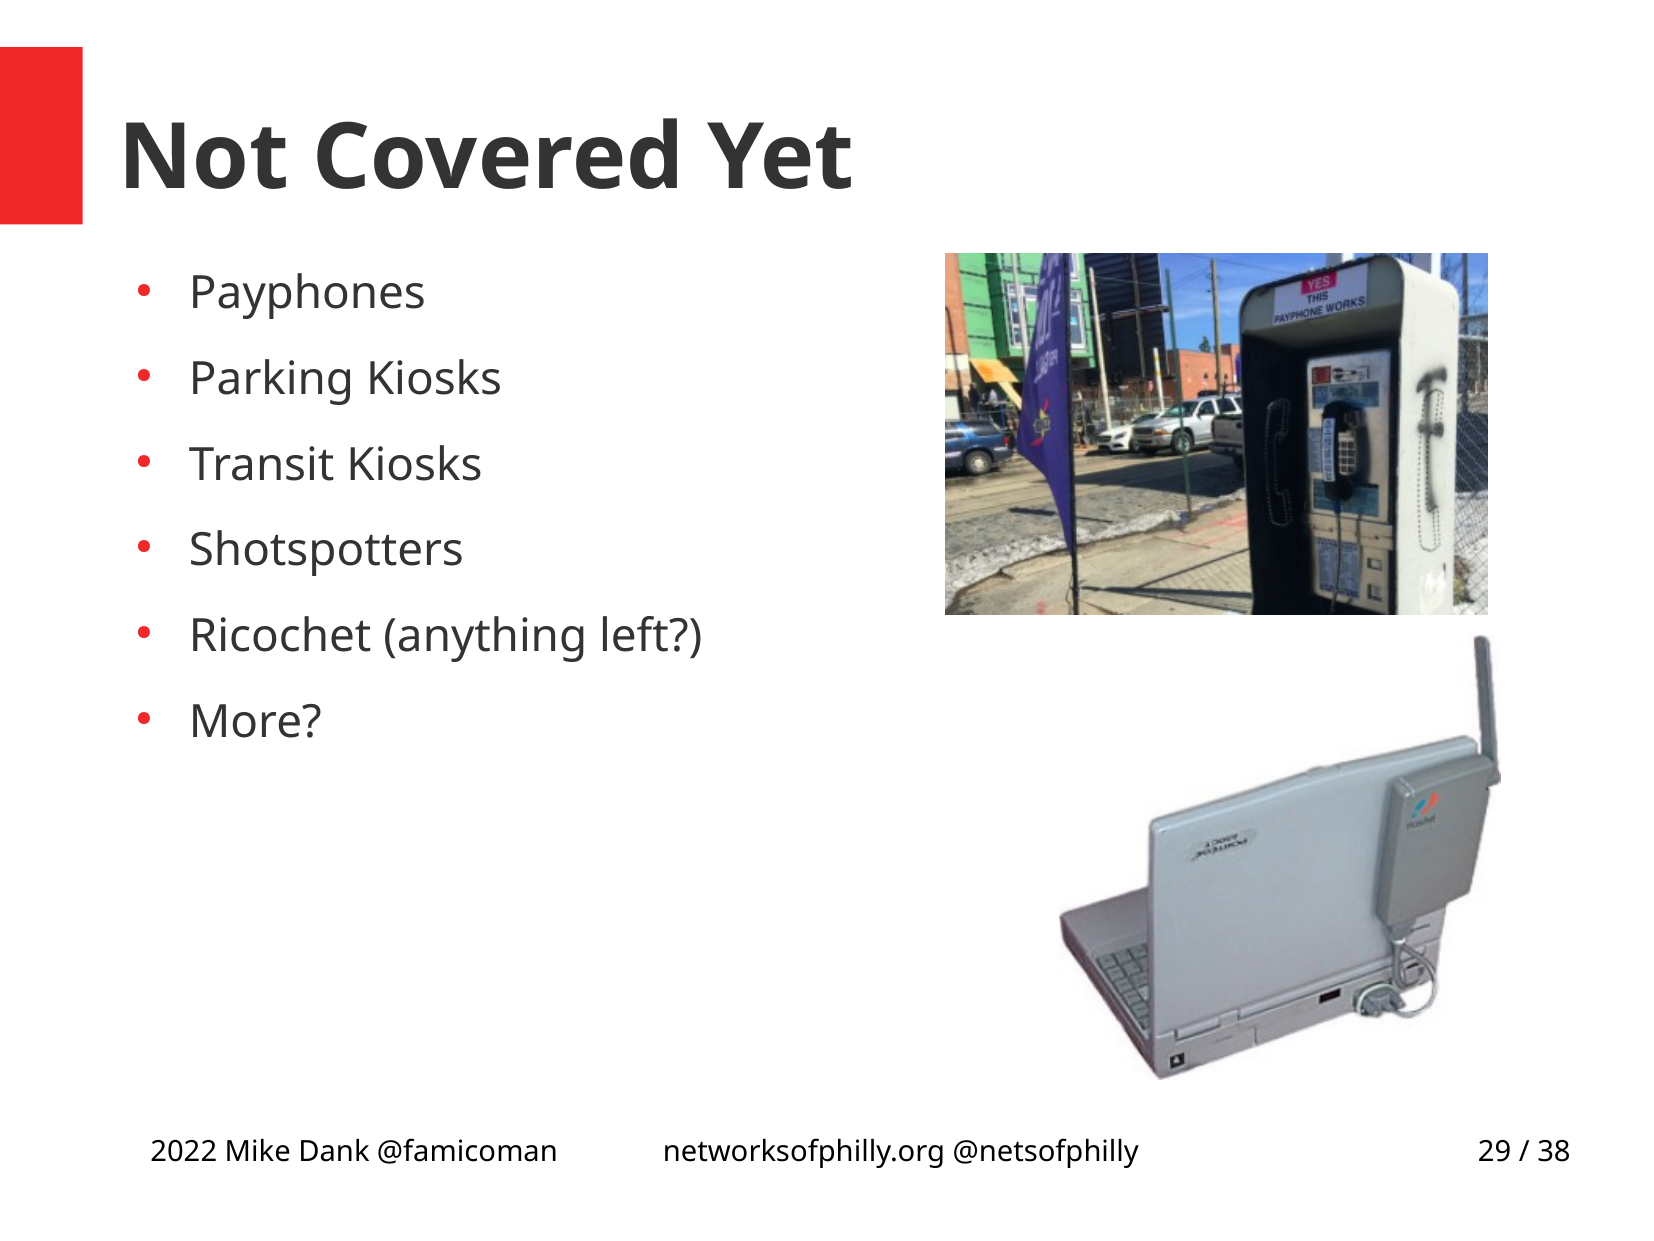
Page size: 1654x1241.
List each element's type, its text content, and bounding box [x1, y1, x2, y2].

list Payphones Parking Kiosks Transit Kiosks Shotspotters Ricochet (anything left?) More? [118, 259, 1536, 980]
picture [945, 253, 1488, 616]
picture [1059, 635, 1501, 1081]
title Not Covered Yet [118, 49, 1571, 257]
